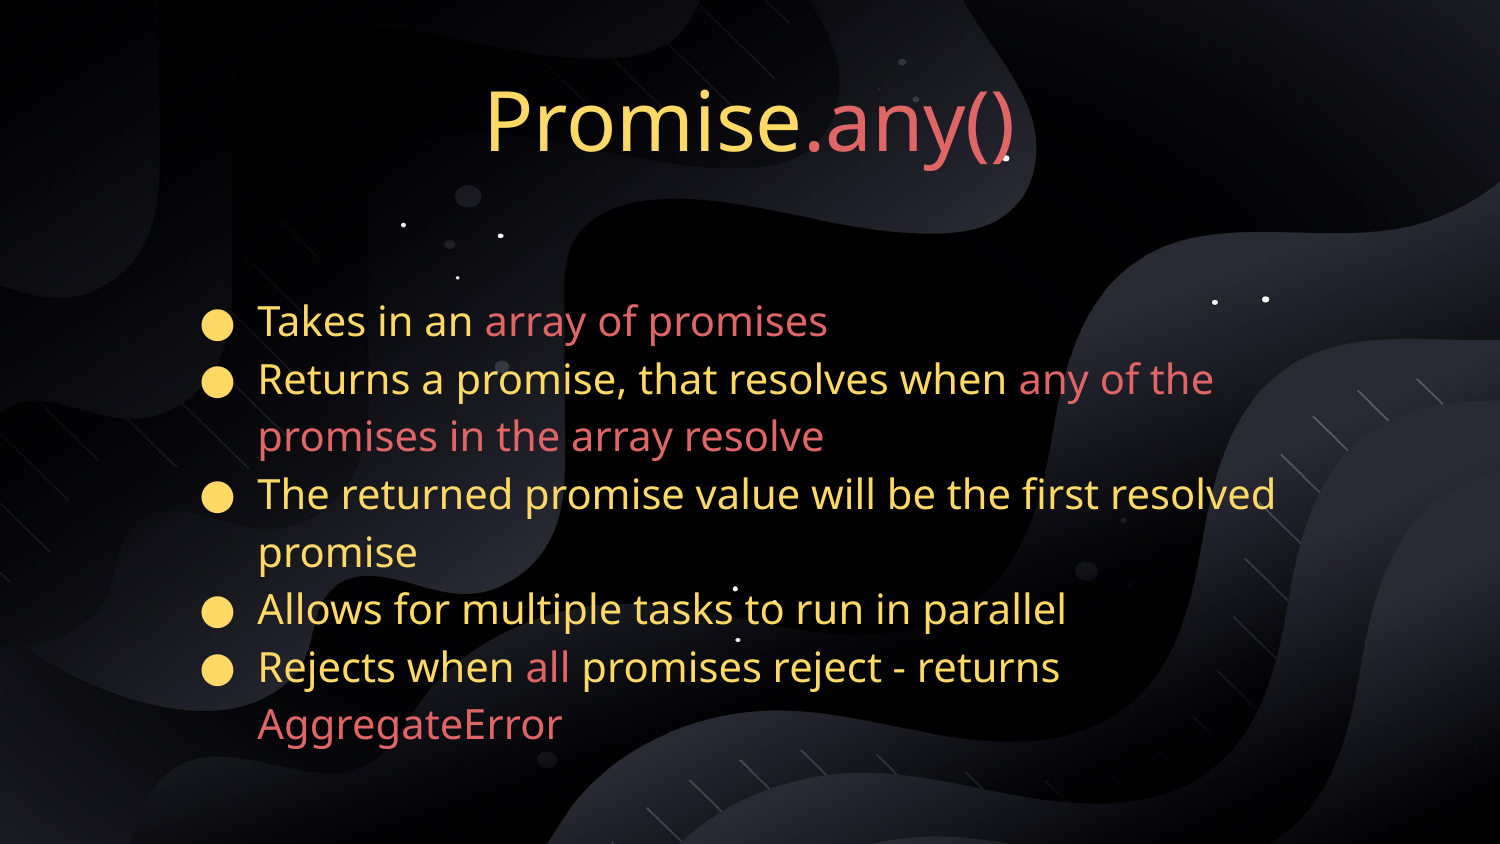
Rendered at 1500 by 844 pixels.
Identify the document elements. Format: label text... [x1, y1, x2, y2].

title Promise.any() [331, 36, 1169, 200]
list Takes in an array of promises Returns a promise, that resolves when any of the promises in the array resolve The returned promise value will be the first resolved promise Allows for multiple tasks to run in parallel Rejects when all promises reject - returns AggregateError [175, 283, 1325, 772]
picture [0, 0, 1500, 844]
